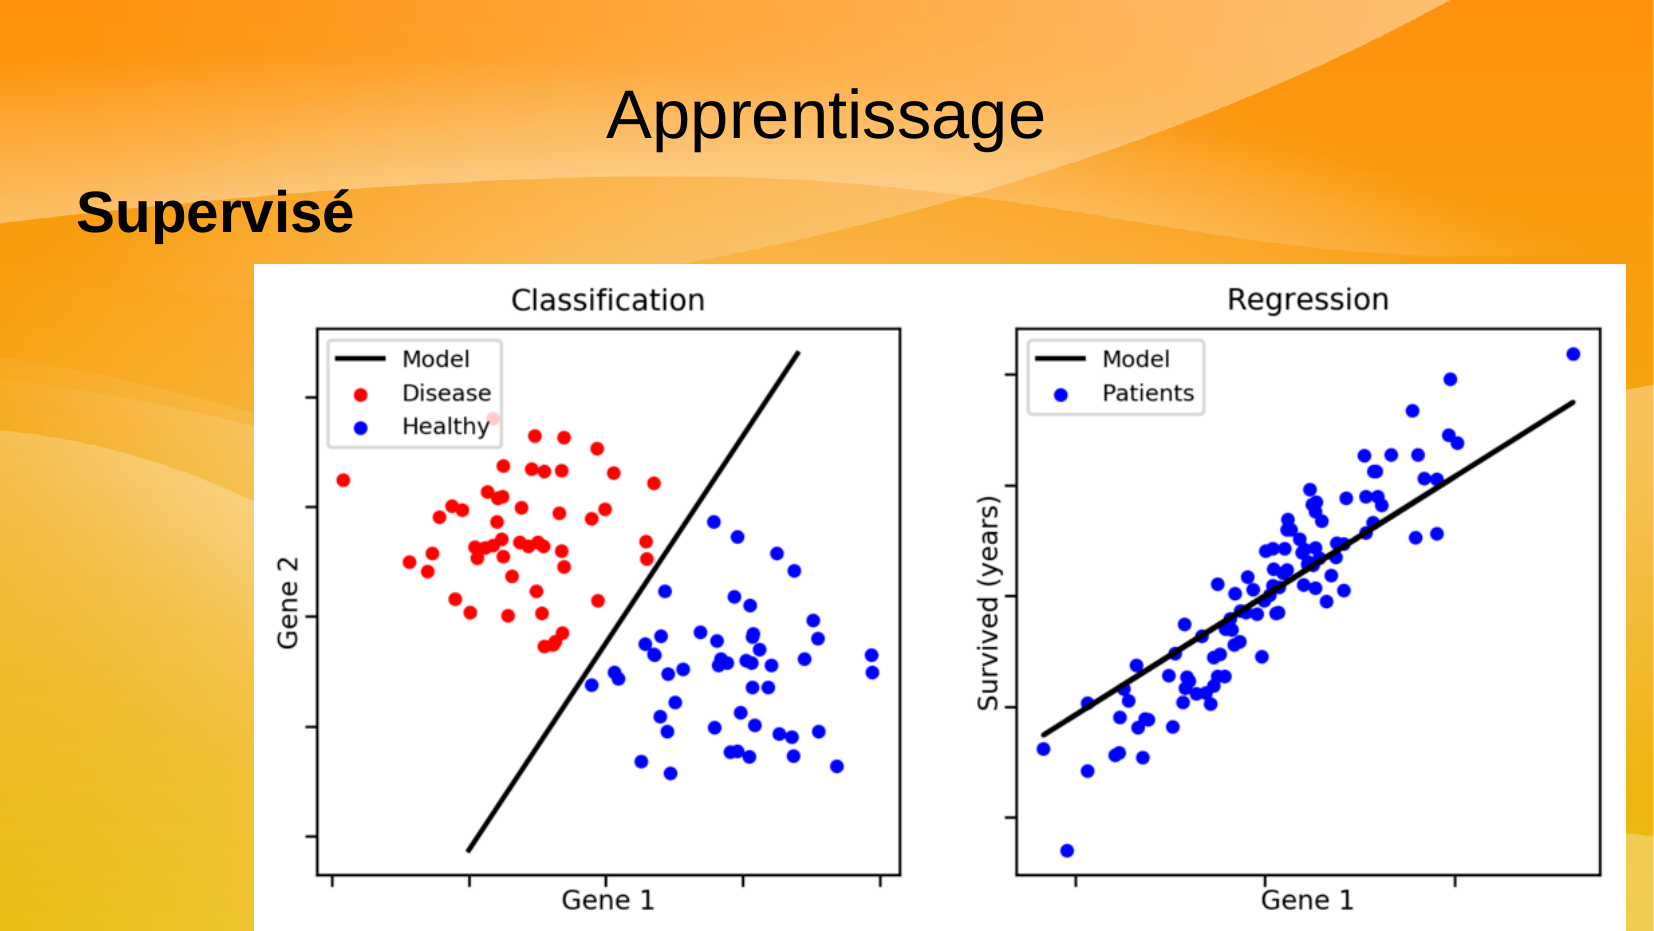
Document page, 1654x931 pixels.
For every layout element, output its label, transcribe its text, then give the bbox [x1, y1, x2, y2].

picture [0, 0, 1654, 931]
subtitle Supervisé [76, 179, 1565, 928]
title Apprentissage [82, 37, 1571, 193]
